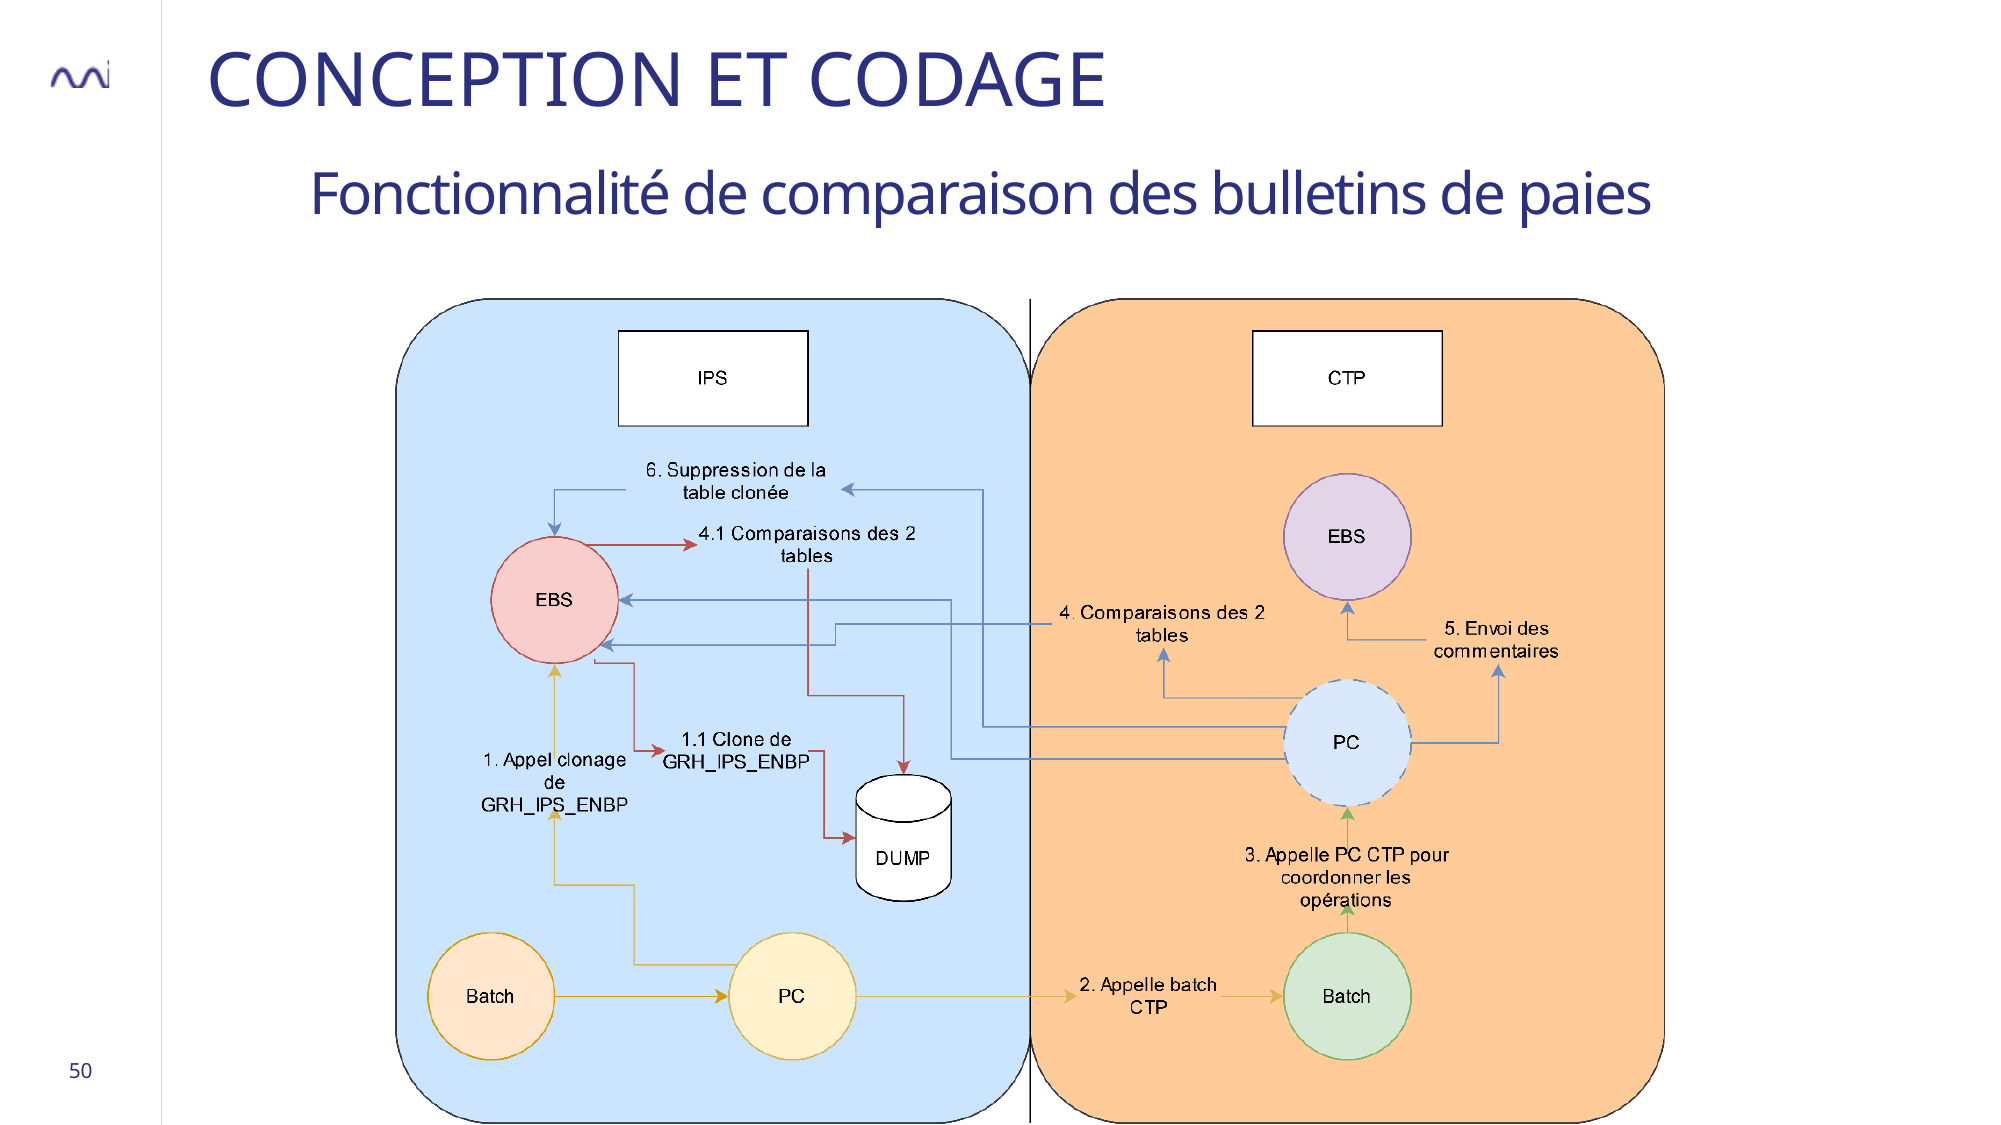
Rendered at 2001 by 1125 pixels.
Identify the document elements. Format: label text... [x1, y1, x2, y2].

text_box CONCEPTION ET CODAGE [191, 23, 1192, 130]
picture [395, 298, 1665, 1125]
text_box Fonctionnalité de comparaison des bulletins de paies [294, 161, 1685, 252]
text_box 50 [38, 1052, 123, 1091]
